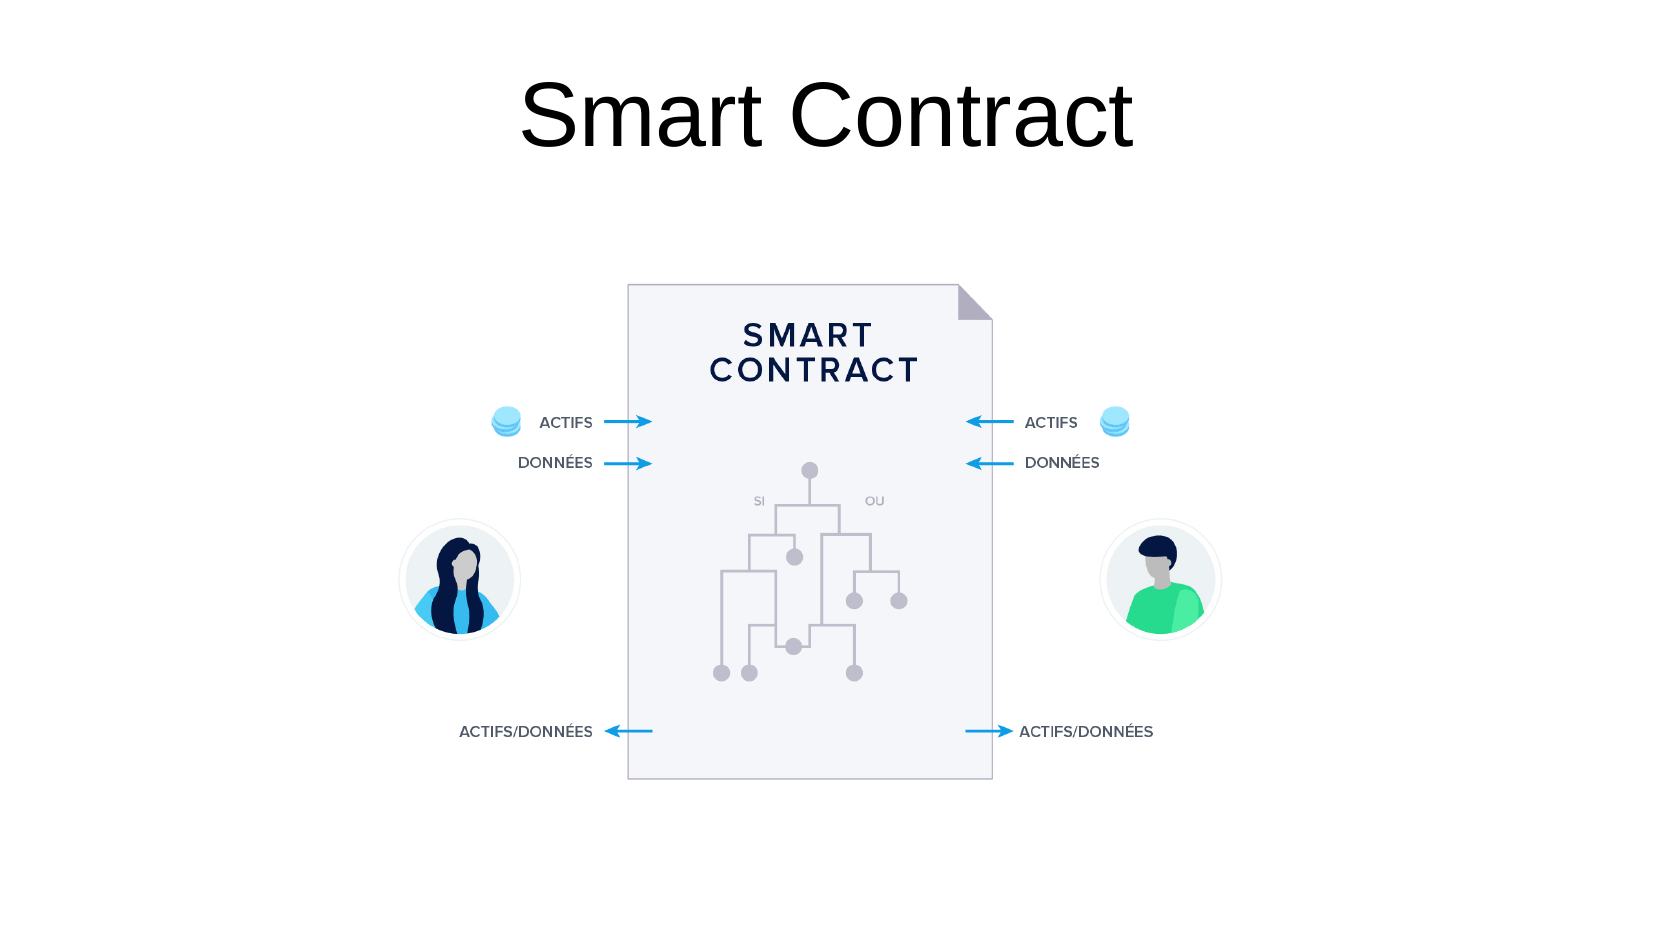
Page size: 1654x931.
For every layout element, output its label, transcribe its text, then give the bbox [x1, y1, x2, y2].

picture [324, 236, 1339, 827]
title Smart Contract [82, 37, 1571, 193]
